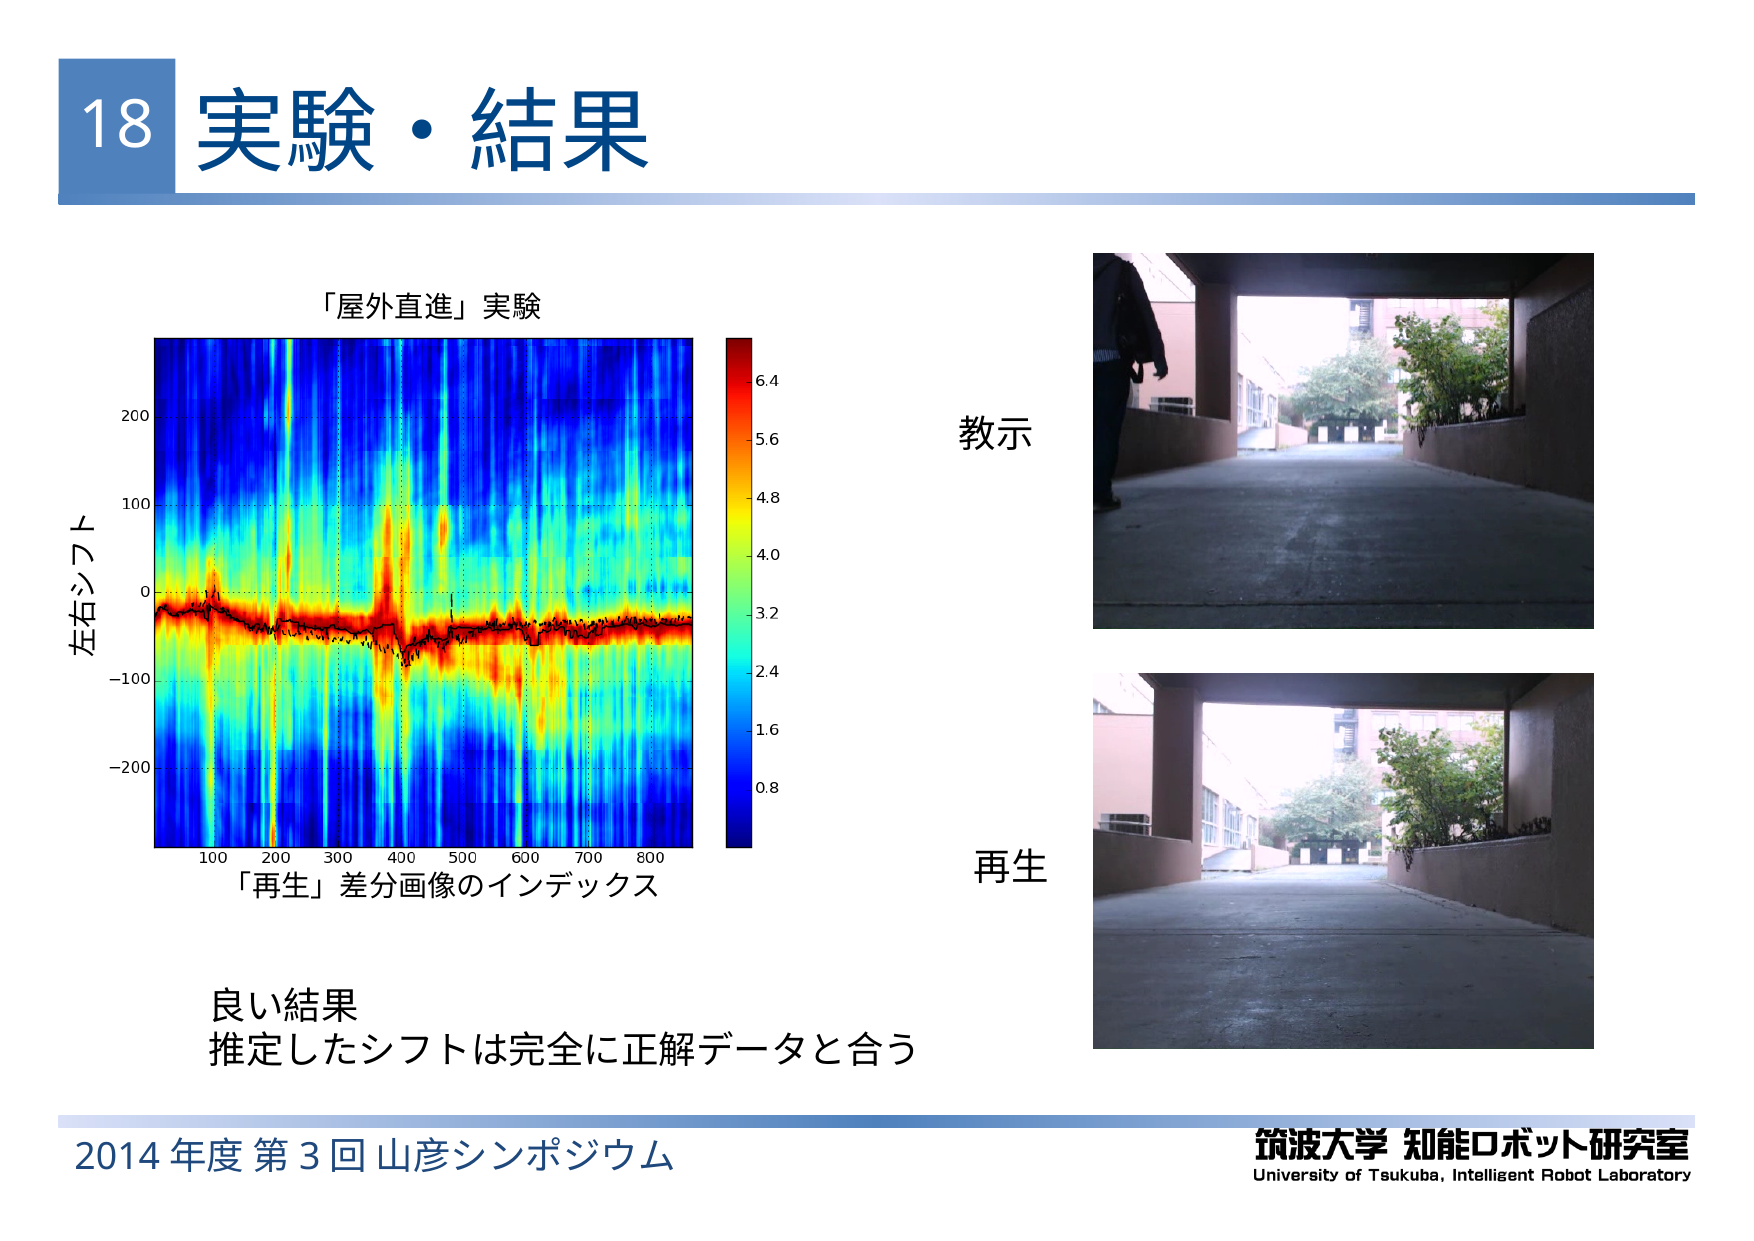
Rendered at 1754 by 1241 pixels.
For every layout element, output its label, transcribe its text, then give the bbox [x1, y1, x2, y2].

text_box 左右シフト [58, 496, 108, 673]
picture [1093, 253, 1594, 629]
picture [92, 321, 843, 885]
picture [1093, 673, 1594, 1049]
text_box 教示 [943, 404, 1049, 464]
text_box 良い結果 推定したシフトは完全に正解データと合う [193, 977, 936, 1081]
text_box 再生 [958, 838, 1064, 898]
picture [1252, 1127, 1691, 1182]
title 実験・結果 [193, 61, 1651, 205]
text_box 「再生」差分画像のインデックス [207, 862, 677, 910]
text_box 「屋外直進」実験 [289, 283, 560, 332]
